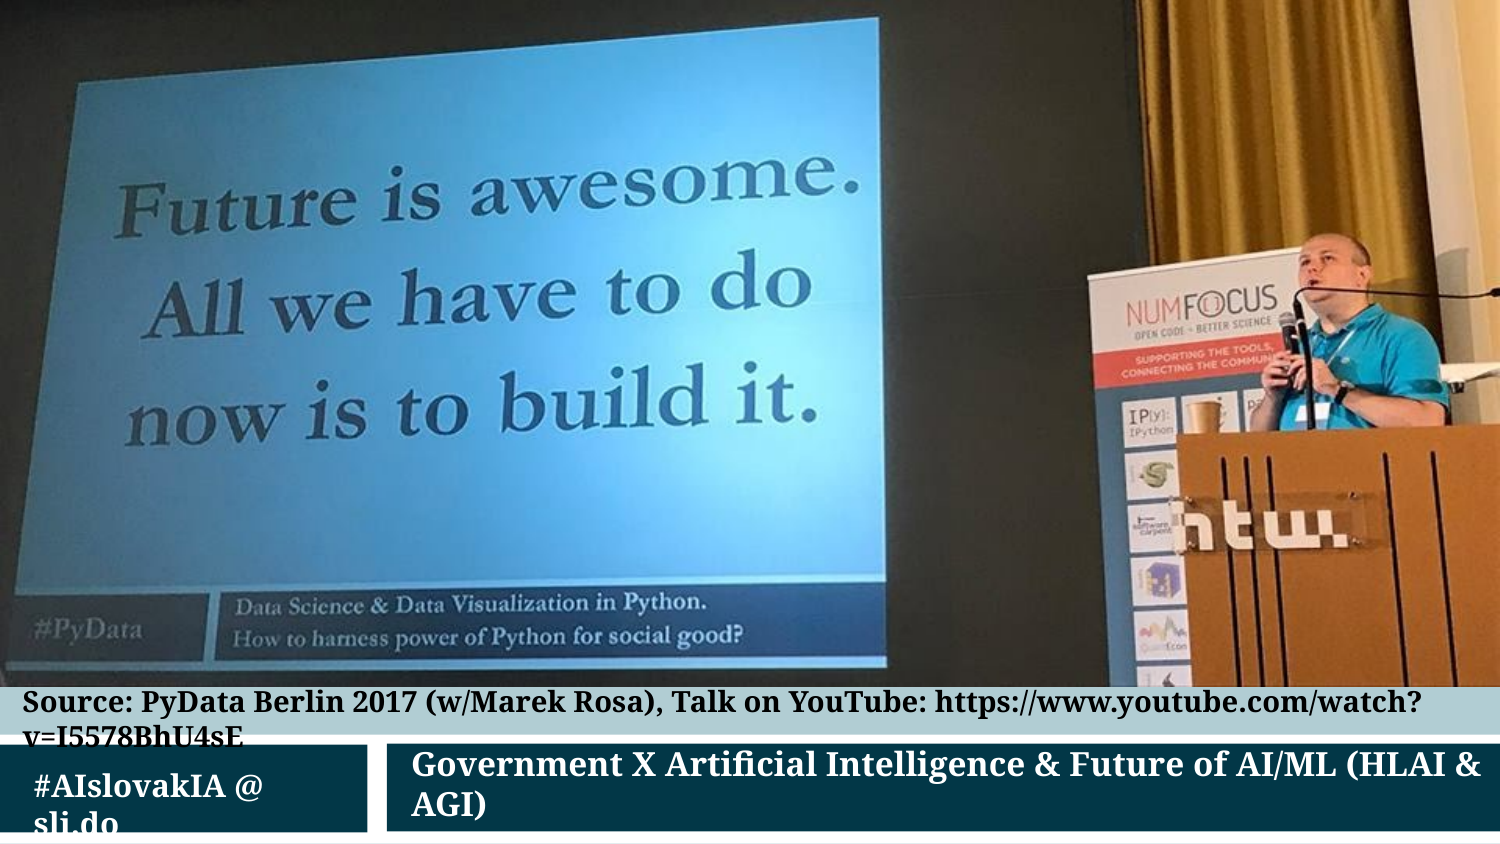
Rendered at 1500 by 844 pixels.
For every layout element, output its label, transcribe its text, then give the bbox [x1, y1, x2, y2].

text_box #AIslovakIA @ sli.do [22, 760, 342, 815]
text_box Government X Artificial Intelligence & Future of AI/ML (HLAI & AGI) [400, 740, 1500, 826]
text_box Source: PyData Berlin 2017 (w/Marek Rosa), Talk on YouTube: https://www.youtube.com/watch?v=I5578BhU4sE [11, 677, 1481, 732]
picture [0, 0, 1500, 687]
